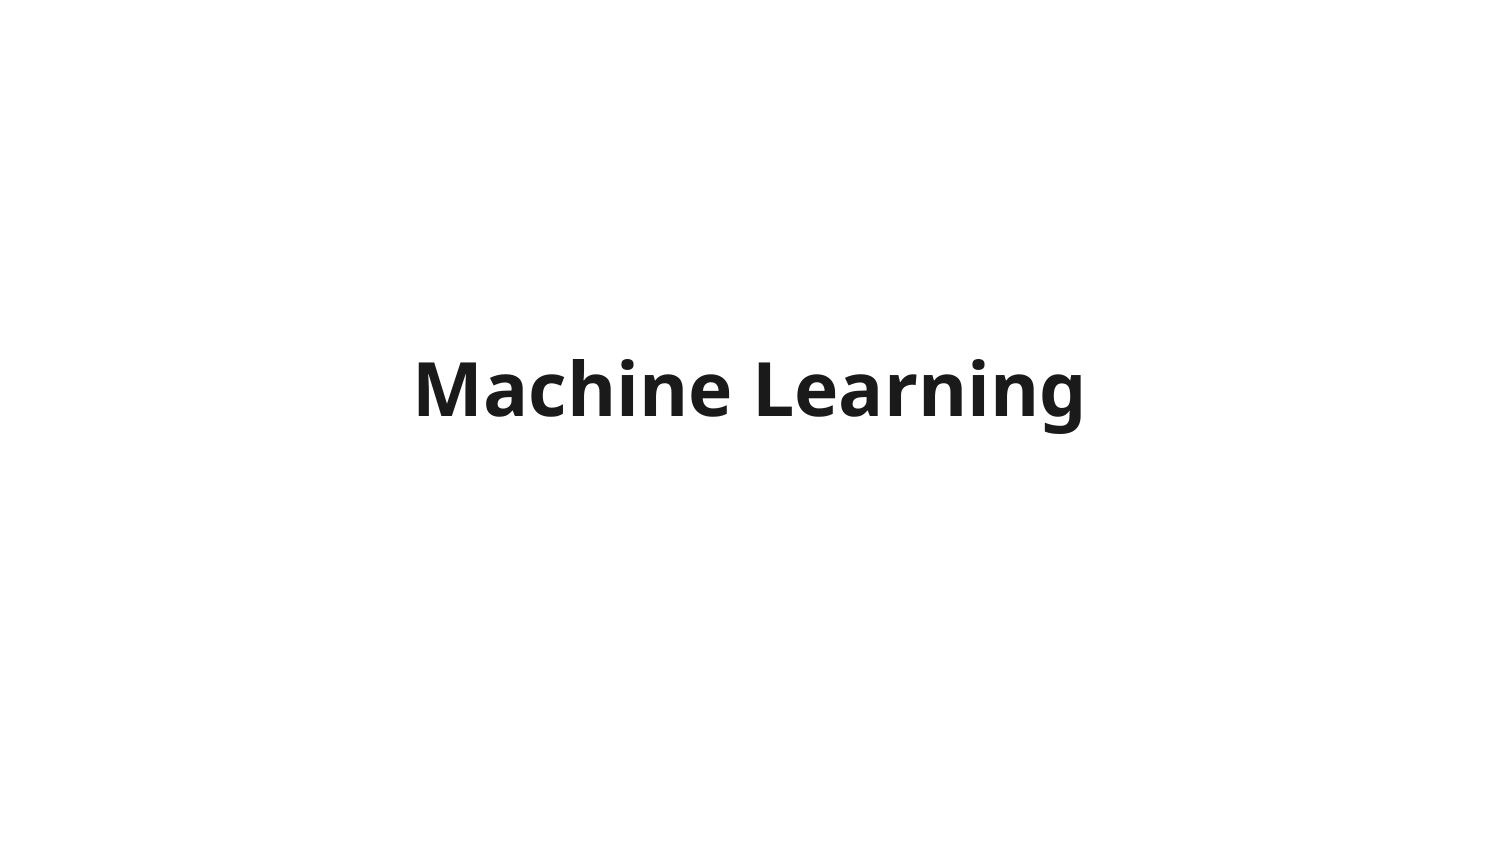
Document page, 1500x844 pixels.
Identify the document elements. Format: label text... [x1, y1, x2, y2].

title Machine Learning [0, 141, 1500, 632]
